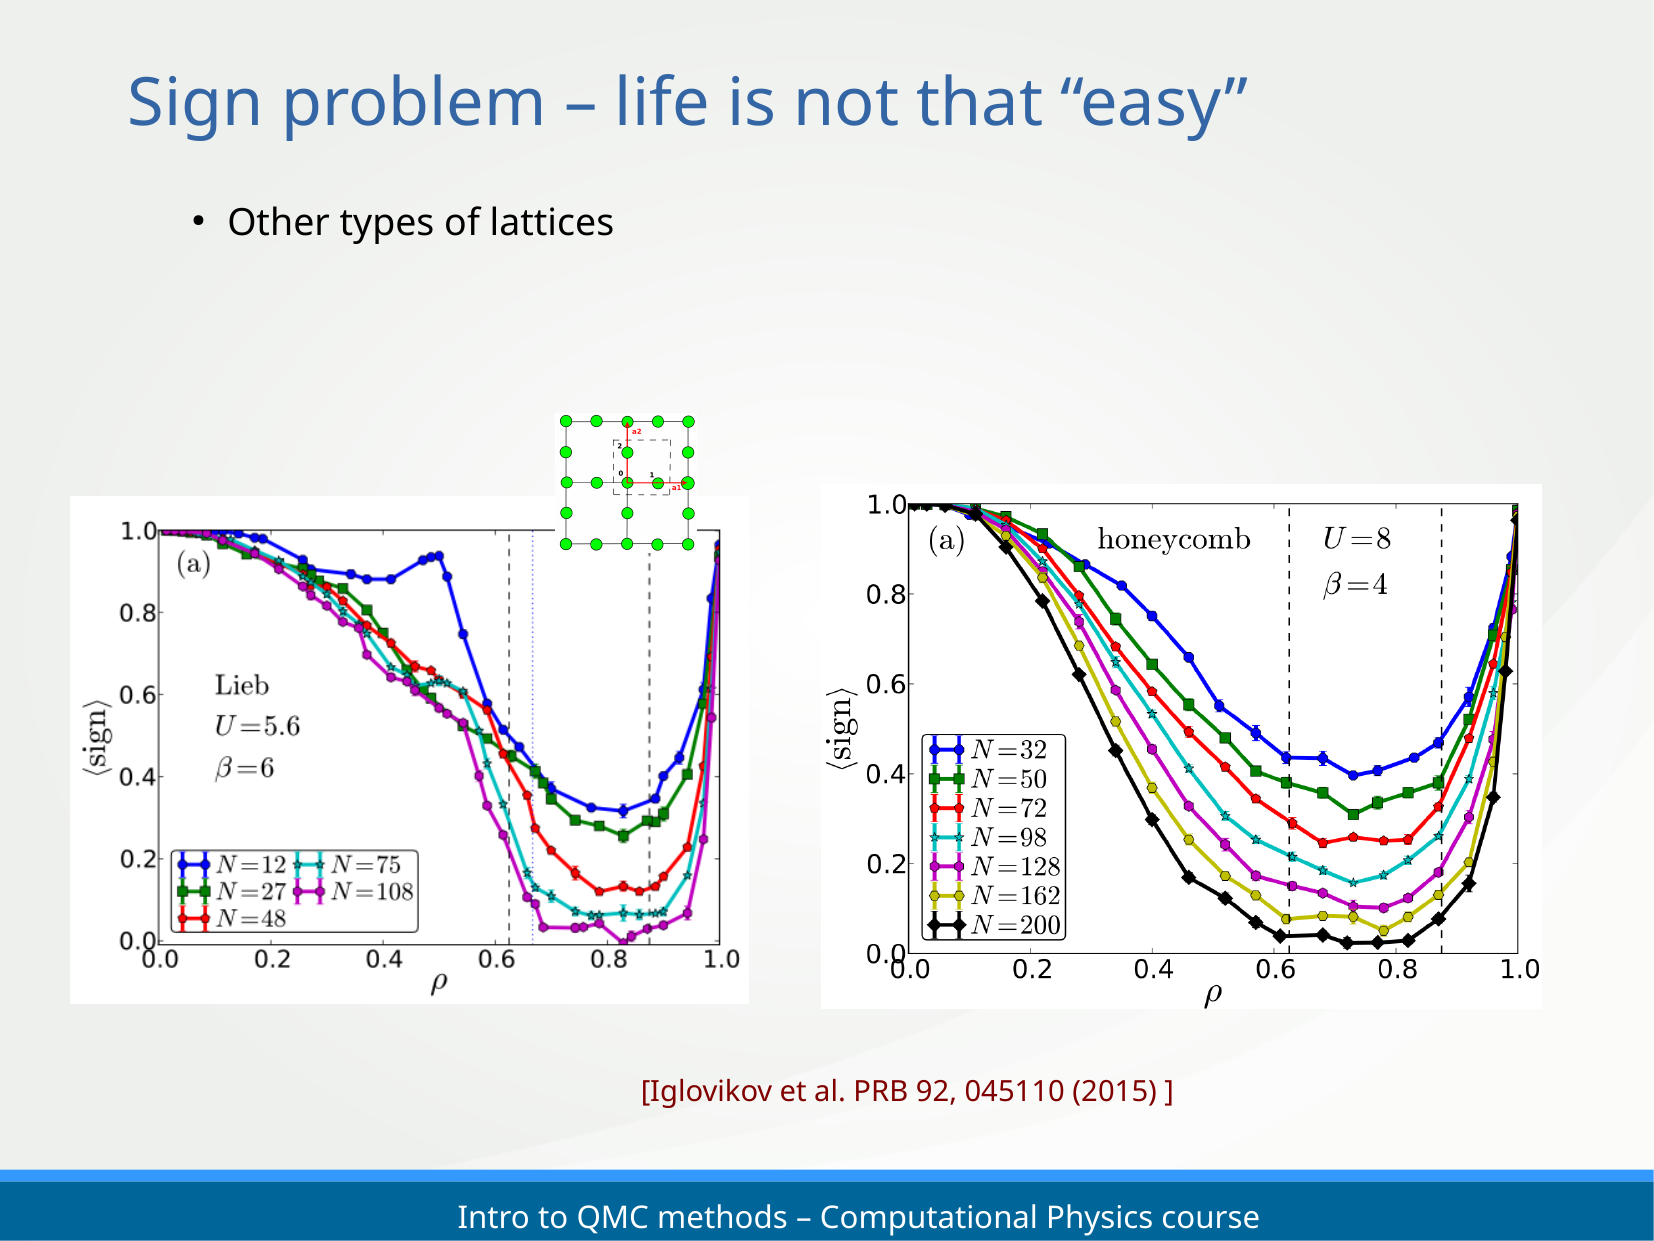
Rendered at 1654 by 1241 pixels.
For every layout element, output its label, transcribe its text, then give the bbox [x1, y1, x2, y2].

picture [0, 0, 1654, 1169]
text_box [Iglovikov et al. PRB 92, 045110 (2015) ] [625, 1062, 1178, 1111]
text_box Other types of lattices [177, 188, 625, 246]
text_box Sign problem – life is not that “easy” [77, 47, 1619, 189]
